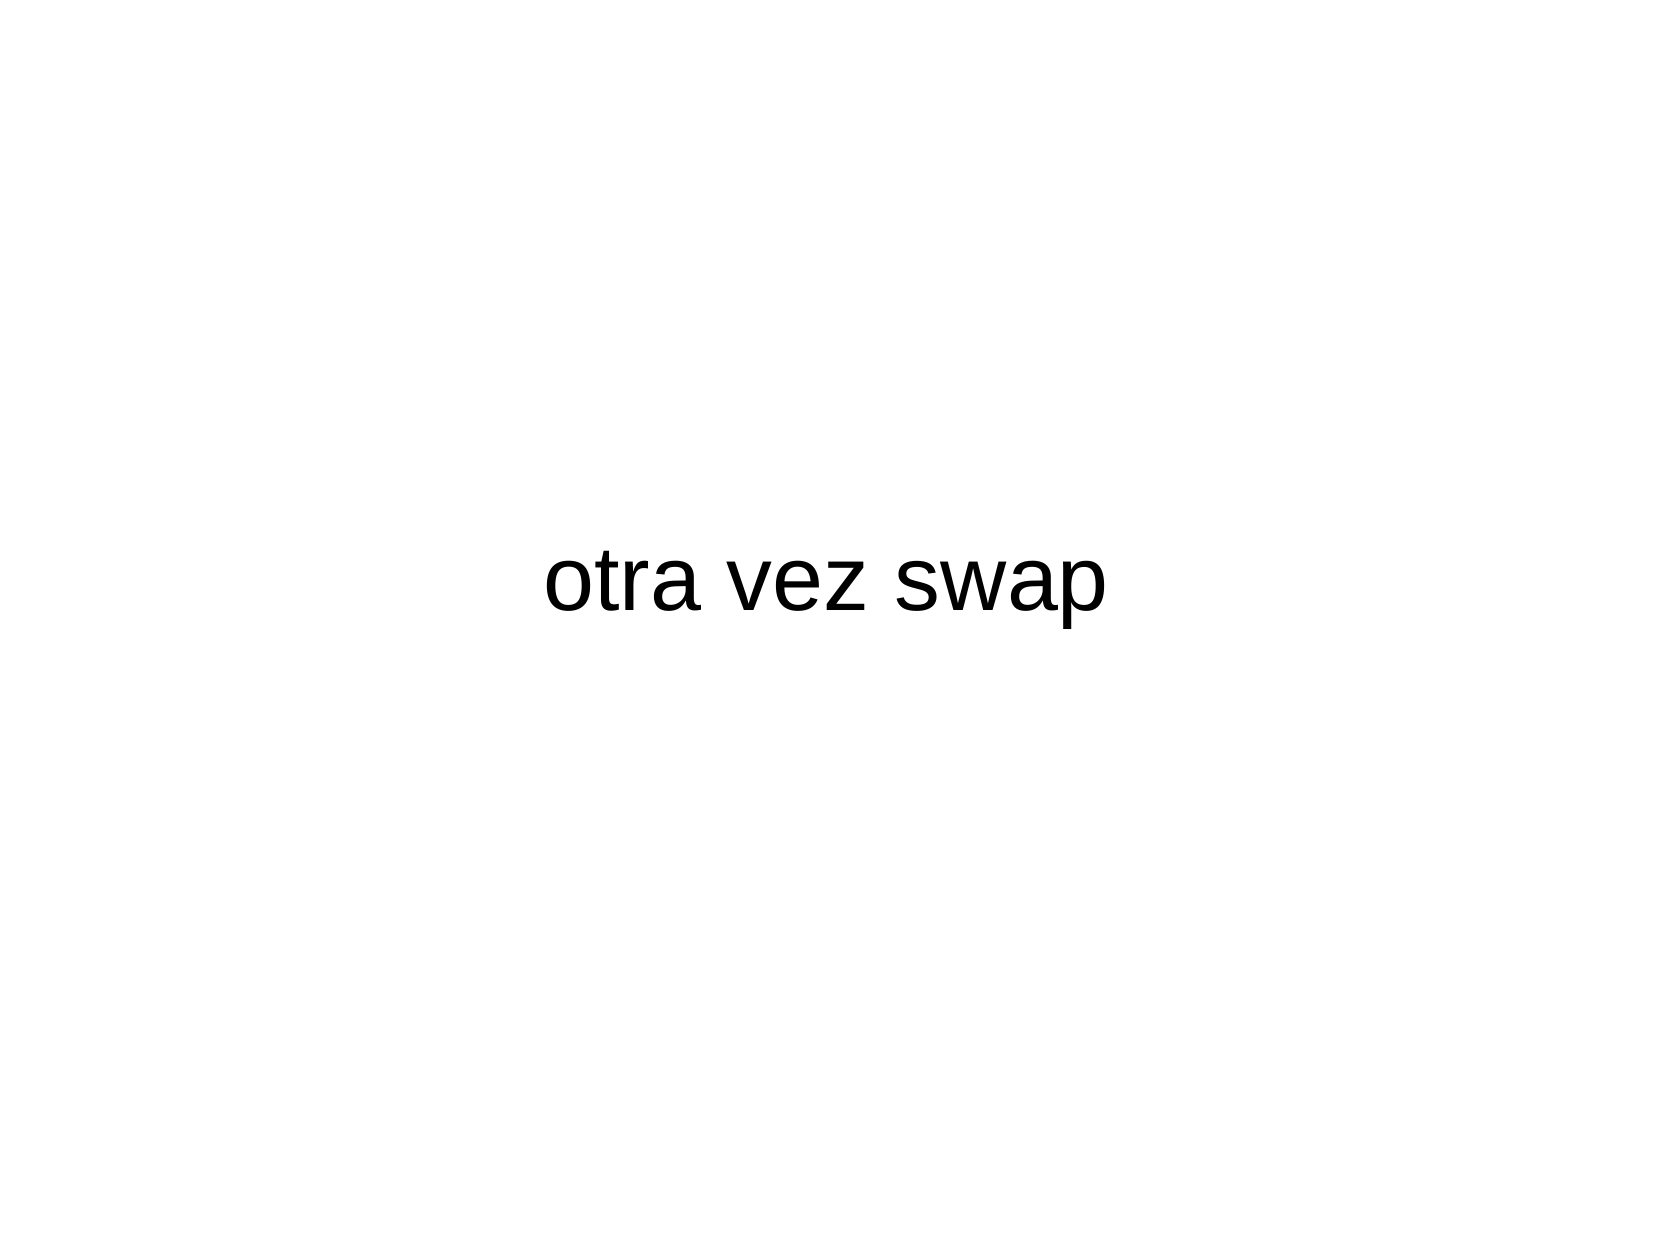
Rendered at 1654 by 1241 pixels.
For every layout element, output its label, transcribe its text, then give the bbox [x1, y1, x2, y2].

subtitle otra vez swap [82, 56, 1571, 1102]
